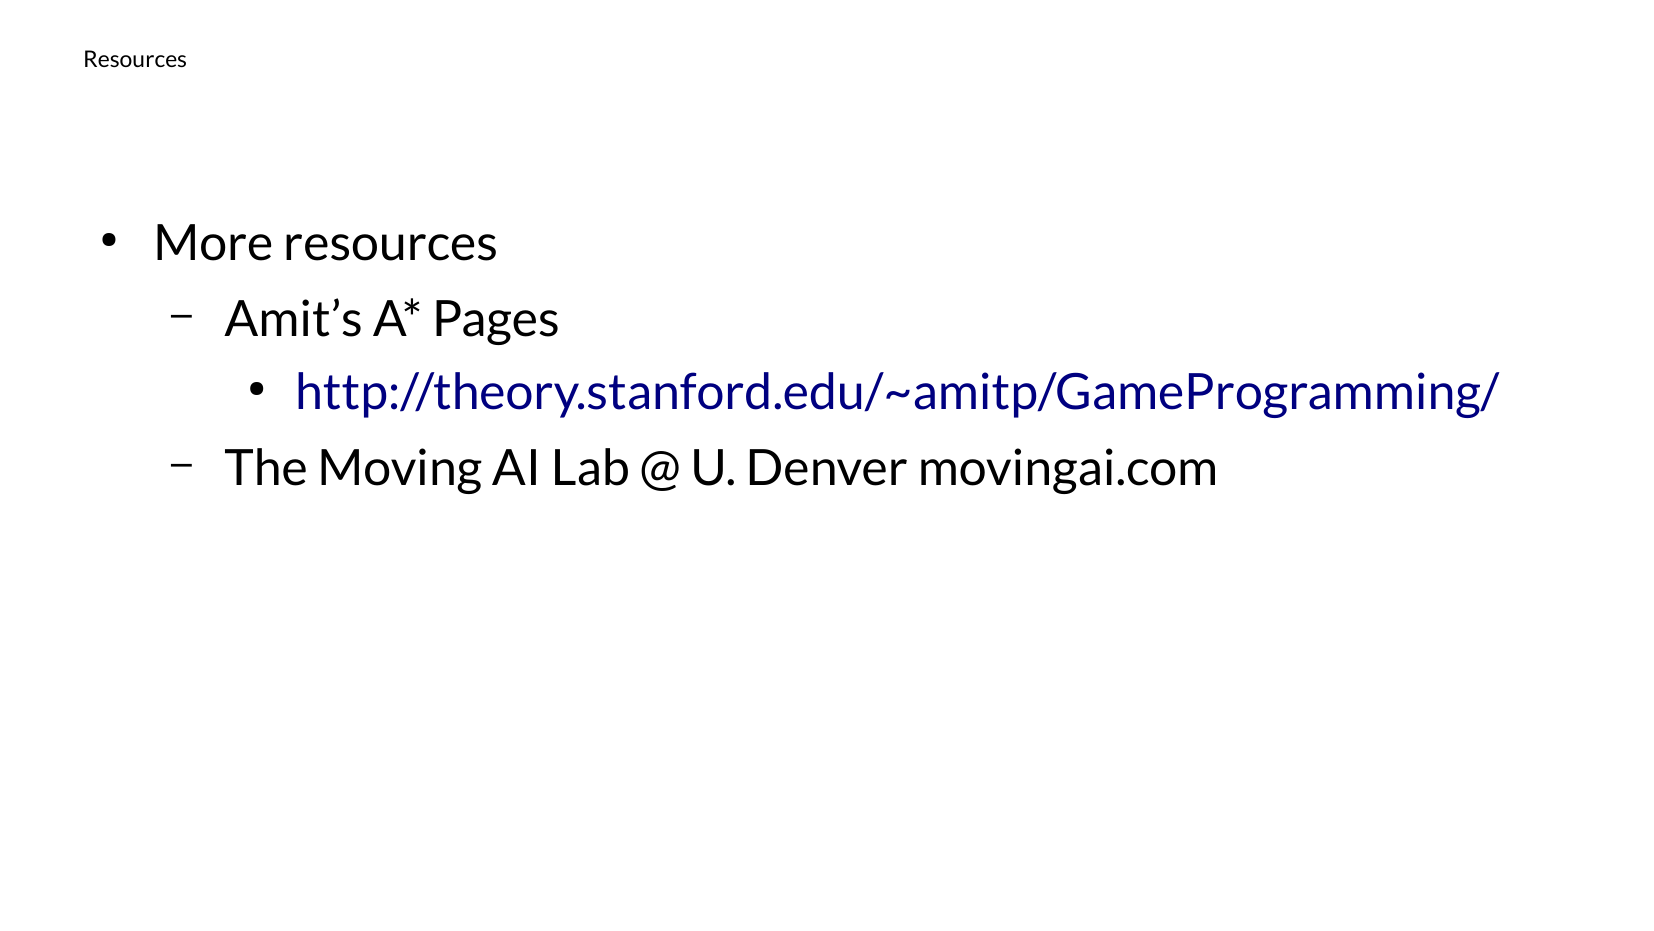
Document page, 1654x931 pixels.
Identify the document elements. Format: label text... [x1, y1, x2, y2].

list More resources Amit’s A* Pages http://theory.stanford.edu/~amitp/GameProgramming/ The Moving AI Lab @ U. Denver movingai.com [82, 211, 1571, 833]
title Resources [83, 0, 1571, 119]
